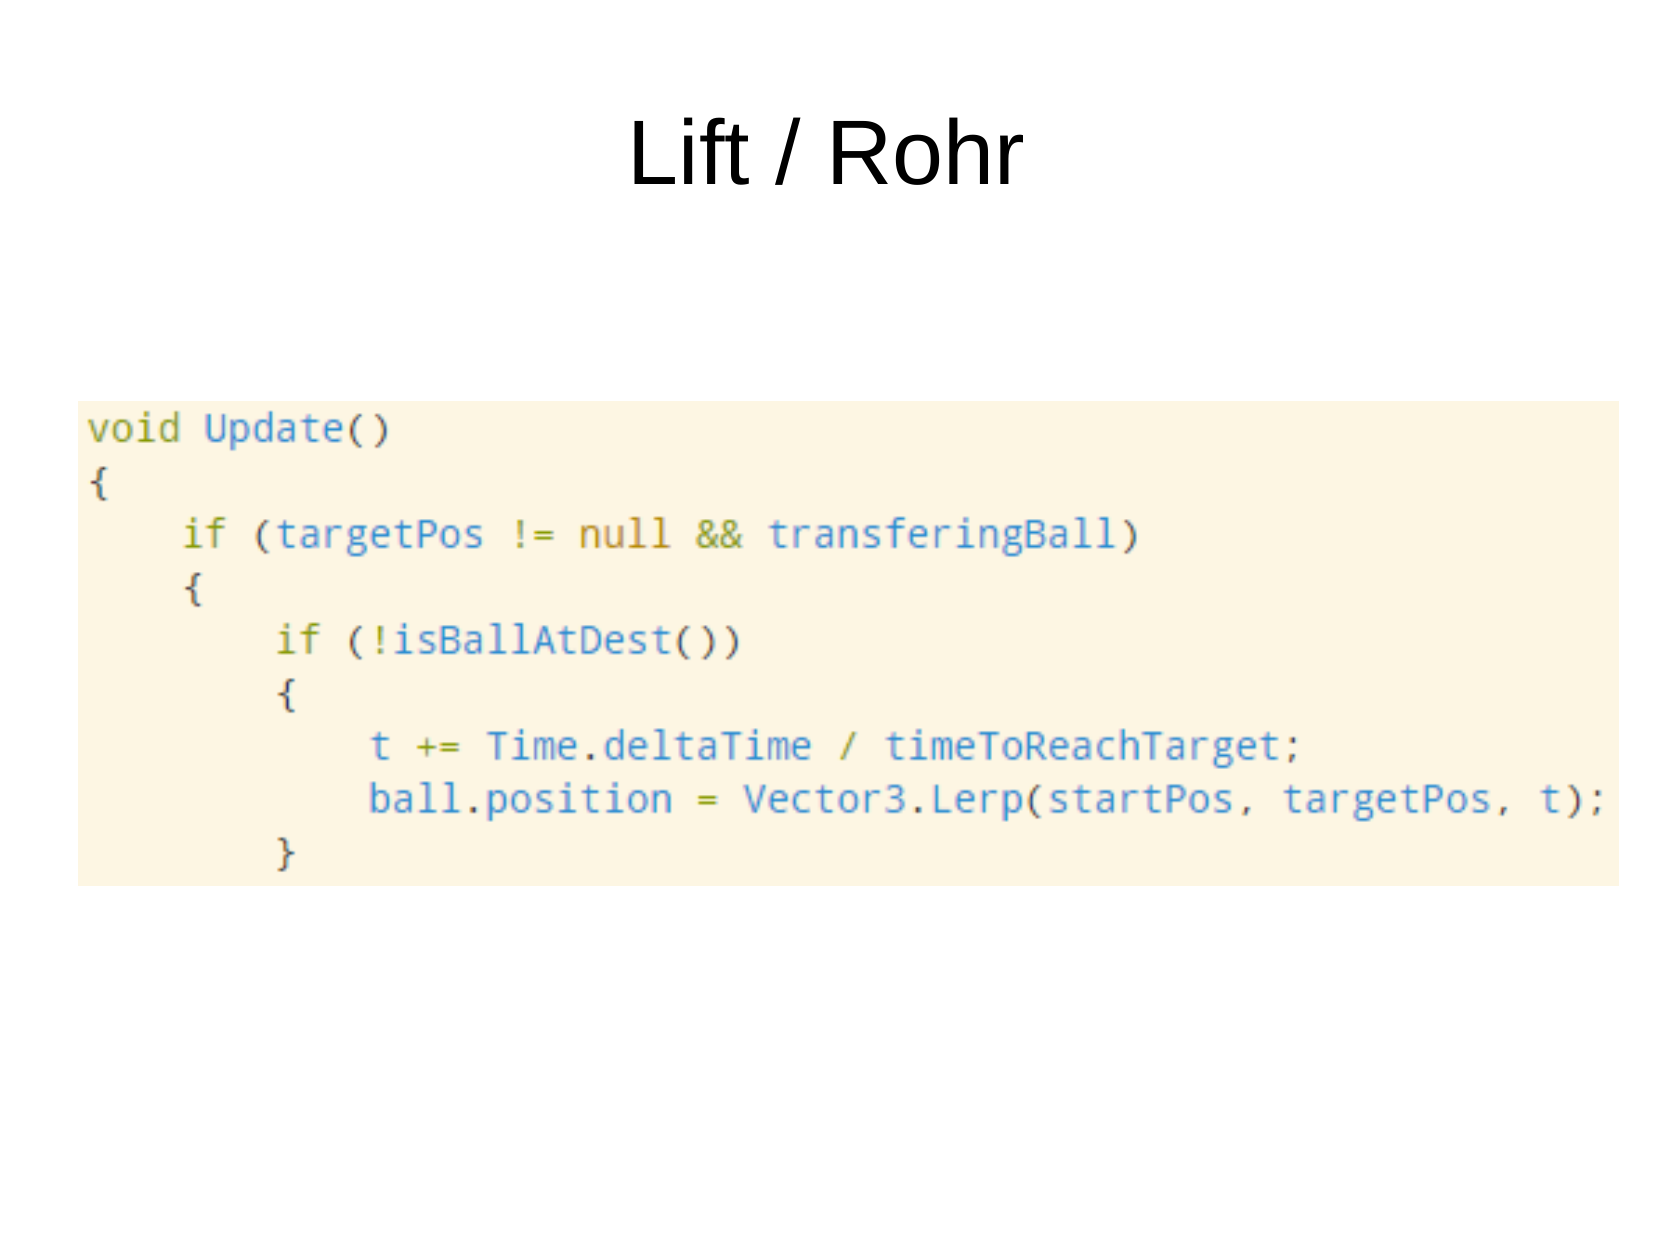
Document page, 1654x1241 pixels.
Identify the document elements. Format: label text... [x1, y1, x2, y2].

title Lift / Rohr [82, 49, 1571, 257]
picture [78, 401, 1619, 886]
